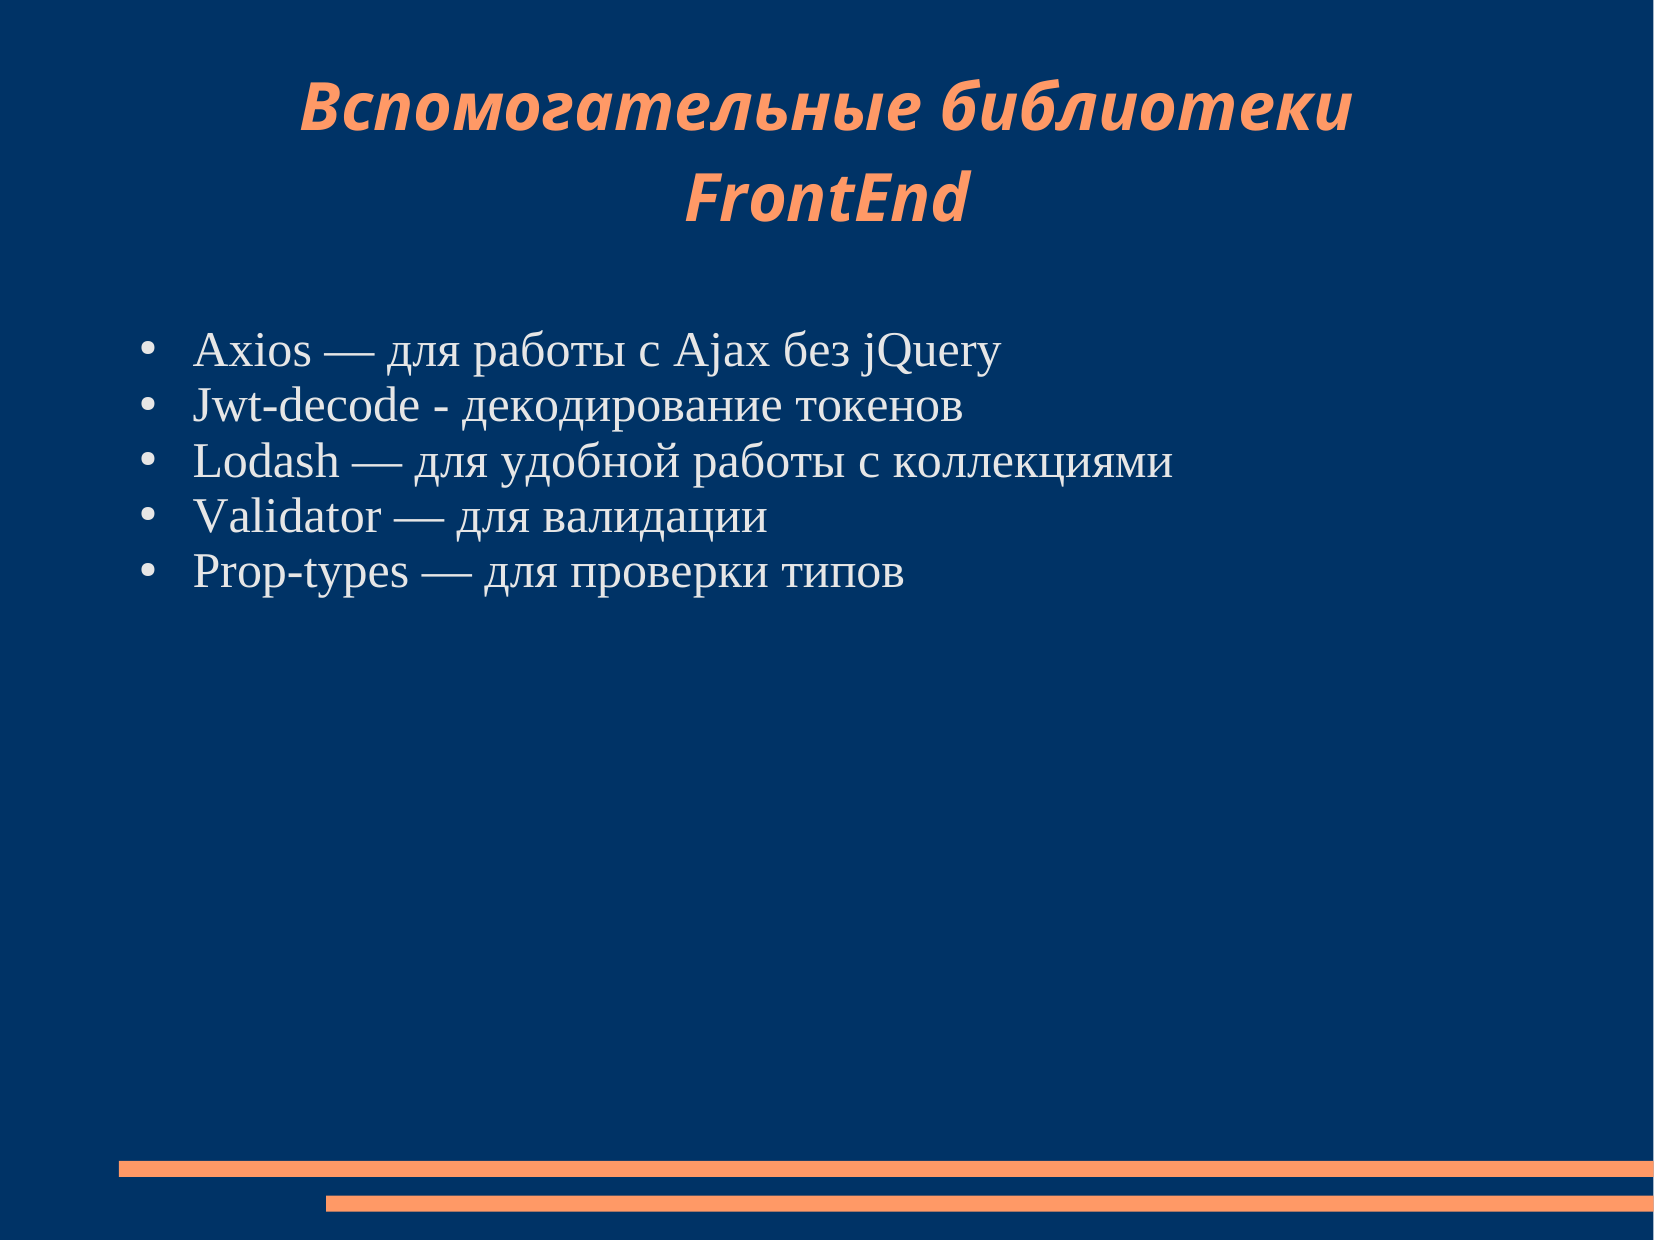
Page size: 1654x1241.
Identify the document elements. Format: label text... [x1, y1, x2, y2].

list Axios — для работы с Ajax без jQuery Jwt-decode - декодирование токенов Lodash — для удобной работы с коллекциями Validator — для валидации Prop-types — для проверки типов [121, 322, 1561, 1132]
title Вспомогательные библиотеки FrontEnd [121, 33, 1534, 267]
